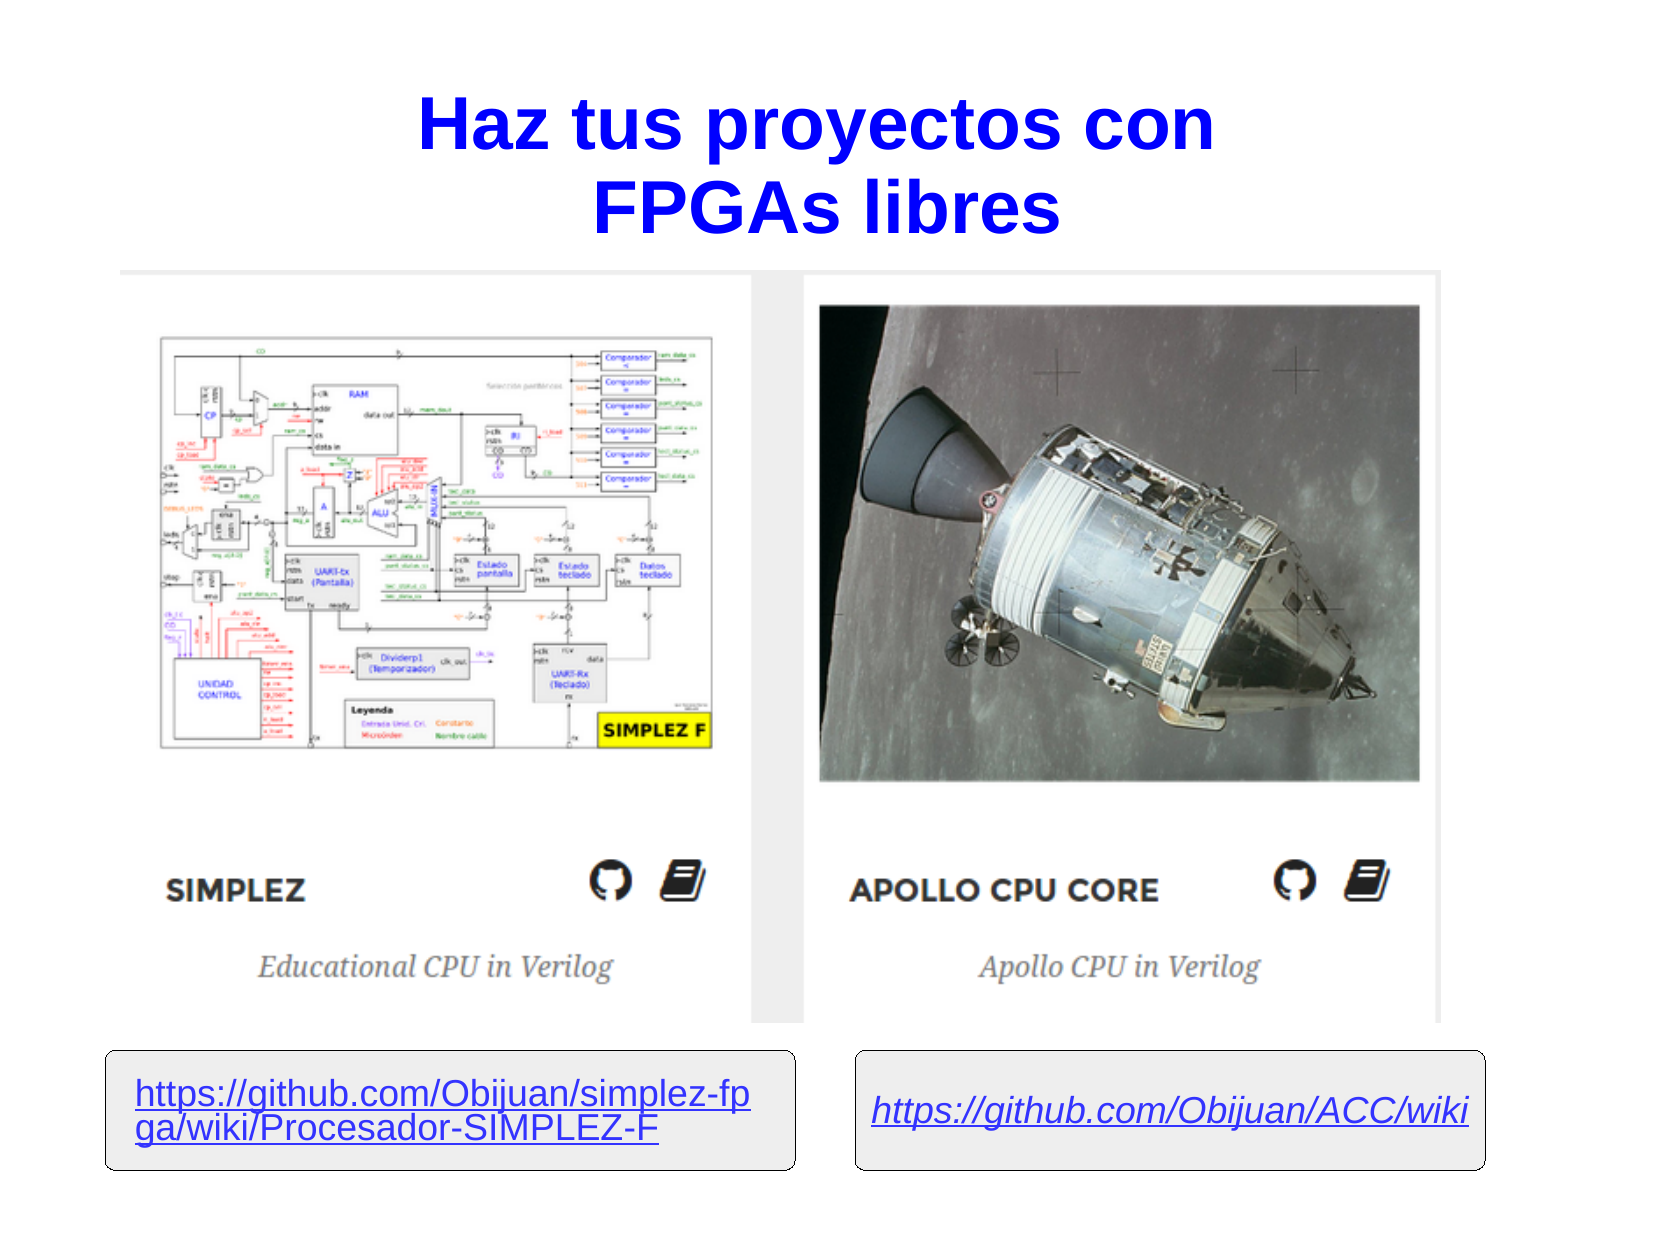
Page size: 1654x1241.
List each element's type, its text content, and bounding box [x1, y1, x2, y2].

text_box https://github.com/Obijuan/ACC/wiki [855, 1050, 1486, 1171]
picture [120, 270, 1441, 1023]
text_box Haz tus proyectos con FPGAs libres [90, 73, 1546, 257]
text_box [105, 1050, 796, 1171]
text_box https://github.com/Obijuan/simplez-fpga/wiki/Procesador-SIMPLEZ-F [120, 1065, 781, 1122]
